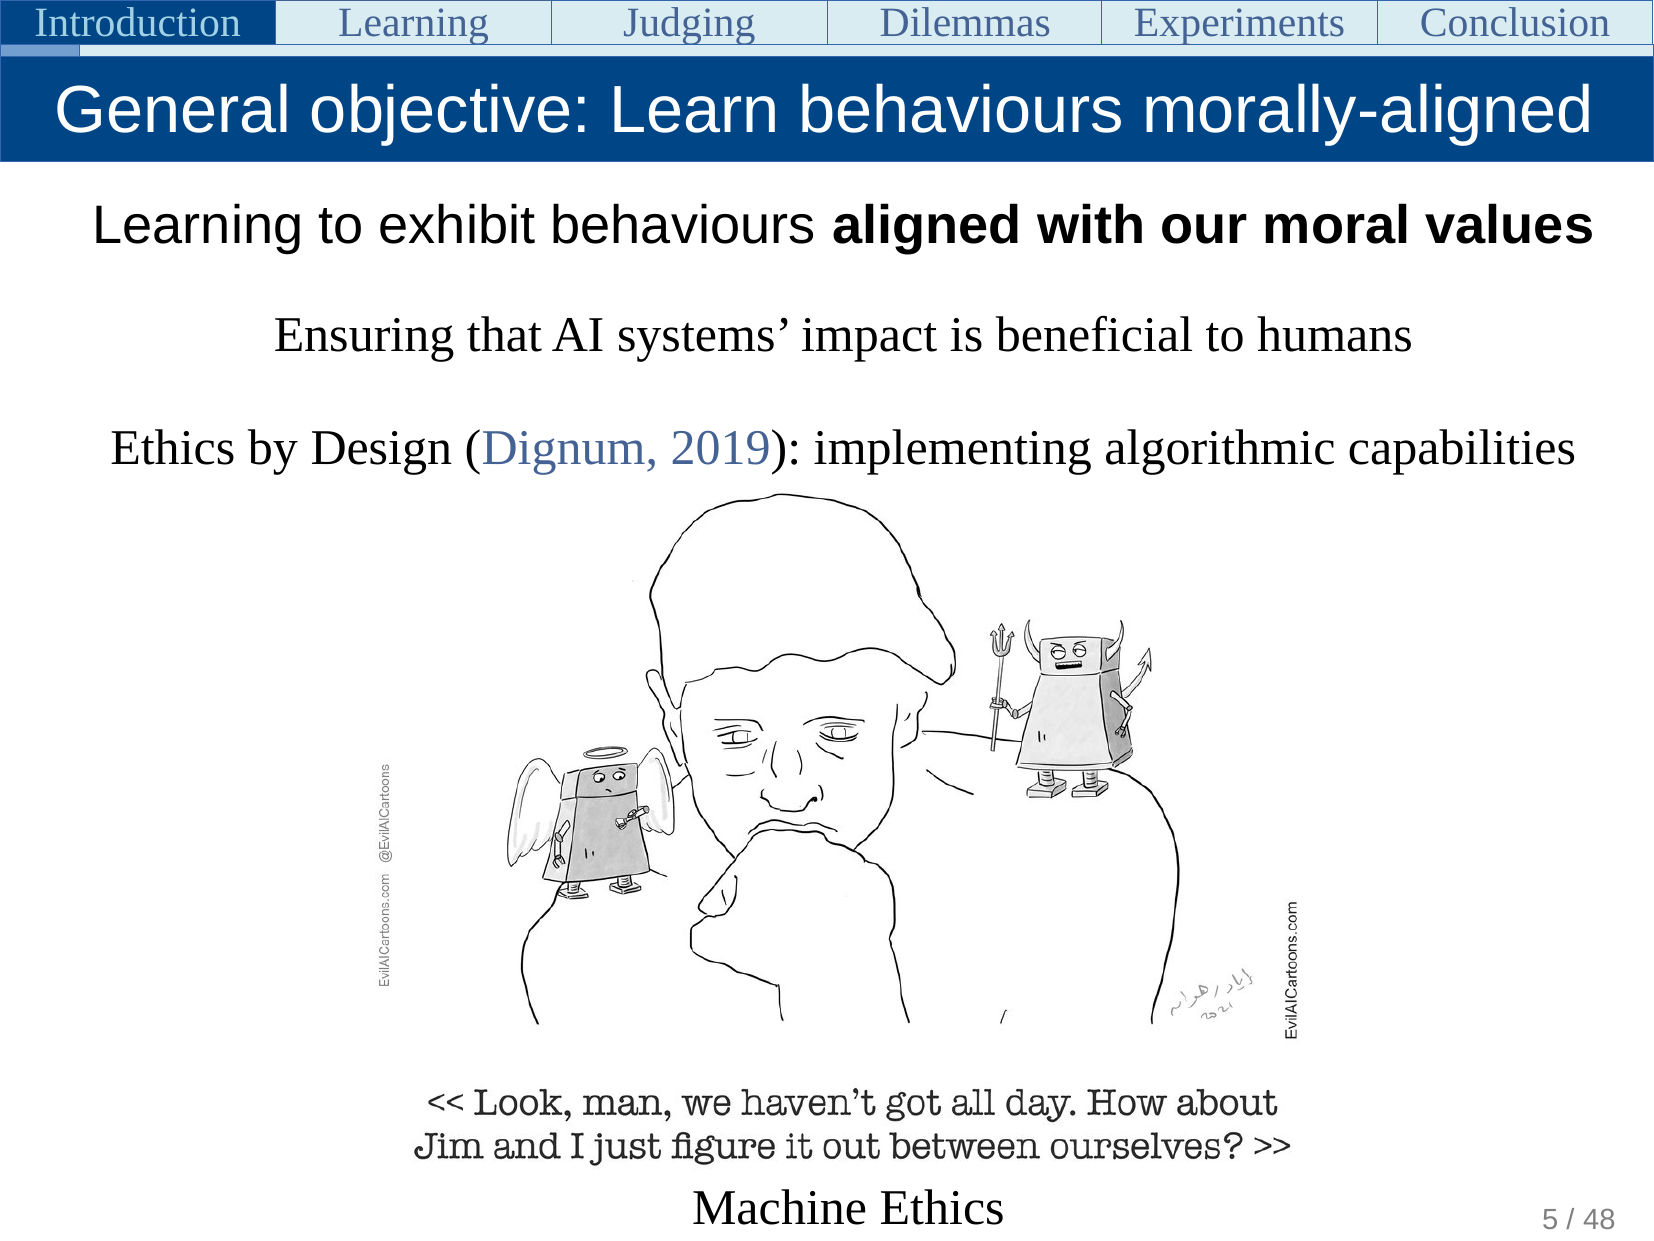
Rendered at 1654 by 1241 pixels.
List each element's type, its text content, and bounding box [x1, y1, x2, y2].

text_box [0, 44, 80, 57]
text_box Machine Ethics [380, 1172, 1317, 1241]
text_box Ethics by Design (Dignum, 2019): implementing algorithmic capabilities [75, 412, 1613, 488]
title General objective: Learn behaviours morally-aligned [0, 56, 1651, 162]
text_box Ensuring that AI systems’ impact is beneficial to humans [75, 300, 1613, 376]
picture [375, 488, 1317, 1173]
text_box Learning to exhibit behaviours aligned with our moral values [75, 187, 1613, 263]
